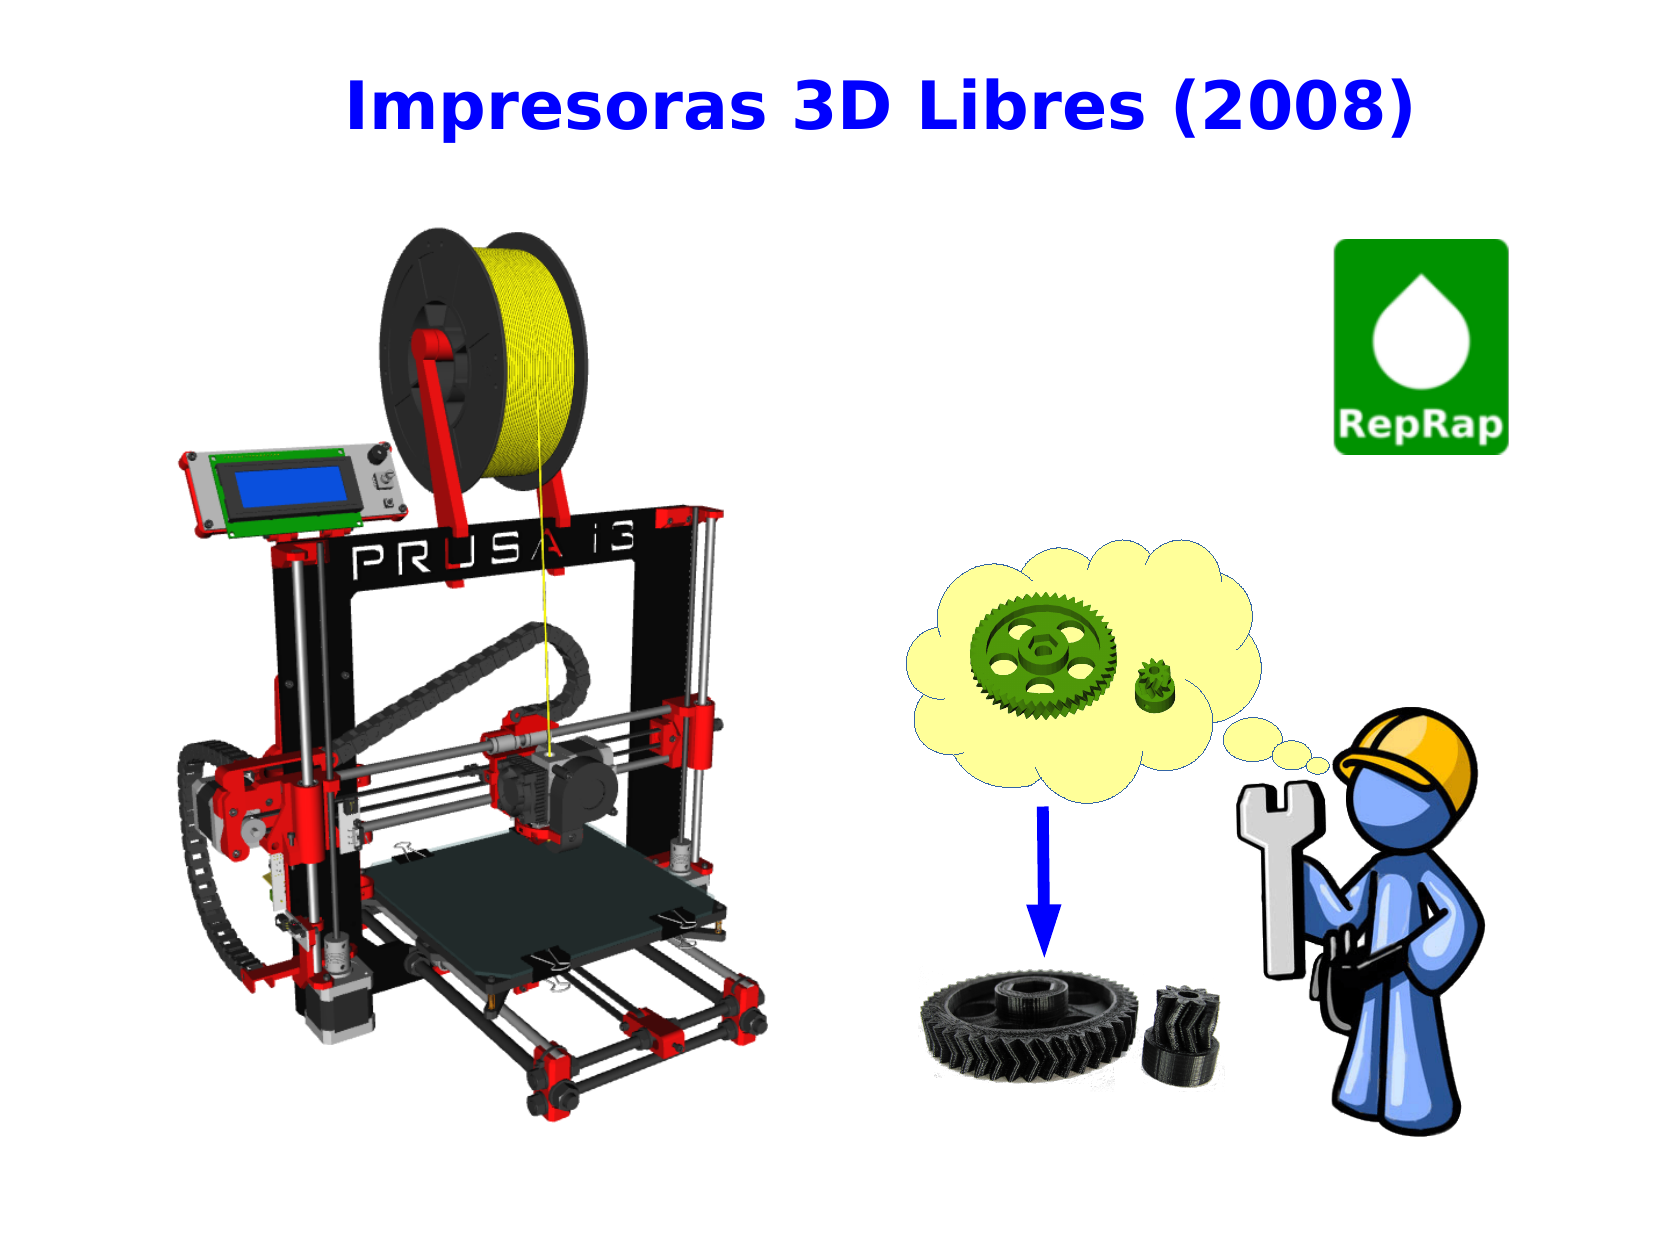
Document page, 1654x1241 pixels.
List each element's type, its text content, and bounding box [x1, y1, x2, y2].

picture [105, 209, 811, 1146]
text_box [1223, 721, 1236, 758]
picture [966, 585, 1179, 720]
picture [1236, 706, 1486, 1137]
text_box [906, 539, 1262, 804]
picture [1314, 239, 1531, 456]
text_box Impresoras 3D Libres (2008) [330, 60, 1434, 153]
picture [918, 966, 1225, 1092]
